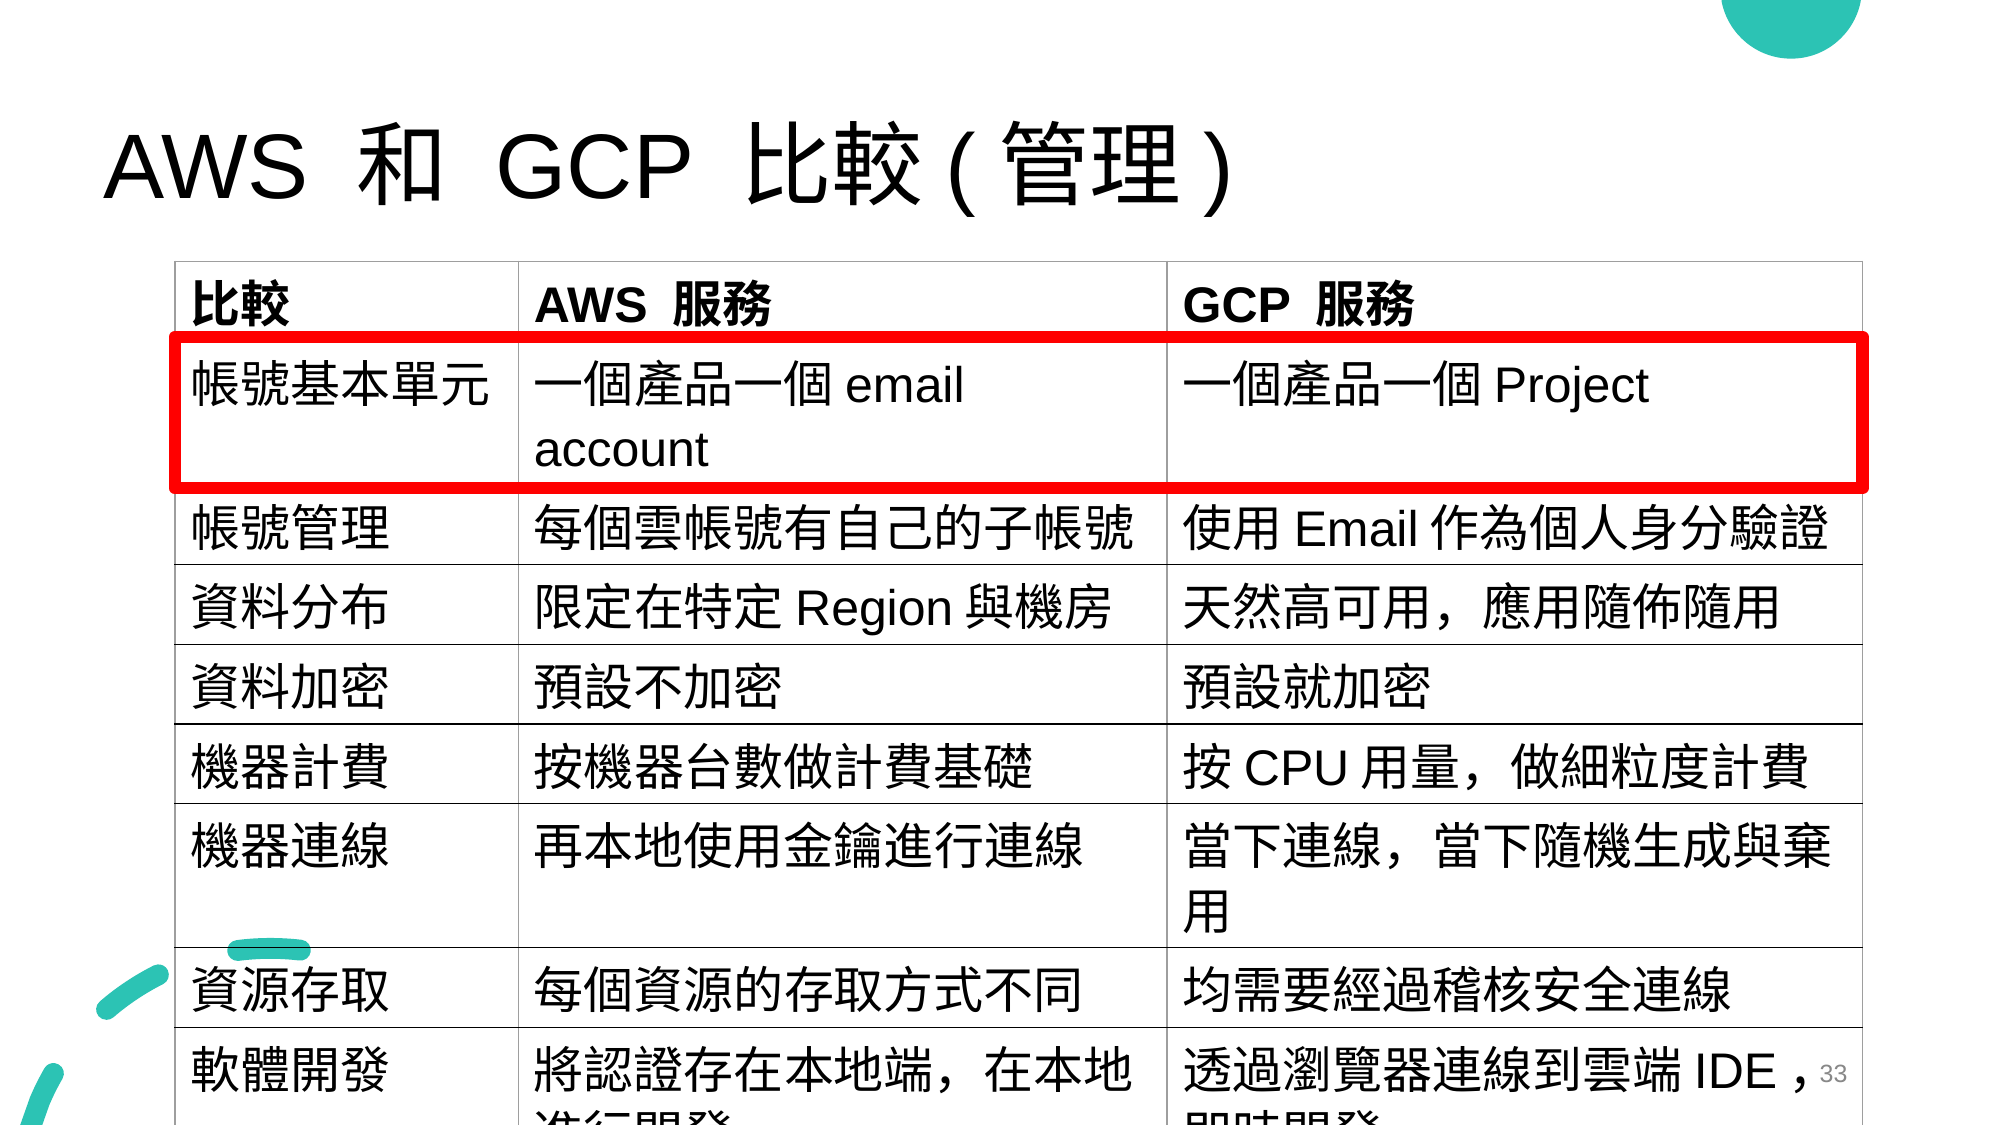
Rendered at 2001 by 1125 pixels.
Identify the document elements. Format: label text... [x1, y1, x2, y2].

table_cell 均需要經過稽核安全連線 [1168, 948, 1862, 1027]
table_cell 將認證存在本地端，在本地進行開發 [519, 1028, 1166, 1125]
table_cell 一個產品一個Project [1168, 343, 1856, 482]
table_cell 機器計費 [176, 725, 518, 803]
table_cell 機器連線 [176, 804, 518, 947]
table_cell 每個雲帳號有自己的子帳號 [519, 494, 1166, 564]
table_cell 天然高可用，應用隨佈隨用 [1168, 565, 1862, 644]
table_cell 預設就加密 [1168, 645, 1862, 723]
table_cell 資源存取 [176, 948, 518, 1027]
table_cell 帳號基本單元 [181, 343, 518, 482]
table_cell 當下連線，當下隨機生成與棄用 [1168, 804, 1862, 947]
table_cell 按CPU用量，做細粒度計費 [1168, 725, 1862, 803]
table_cell 使用Email作為個人身分驗證 [1168, 494, 1862, 564]
table_cell 按機器台數做計費基礎 [519, 725, 1166, 803]
table_cell 一個產品一個email account [519, 343, 1166, 482]
title AWS 和 GCP 比較(管理) [88, 59, 1814, 278]
table_cell 軟體開發 [176, 1028, 518, 1125]
table_cell 每個資源的存取方式不同 [519, 948, 1166, 1027]
table_cell 資料分布 [176, 565, 518, 644]
table_header GCP 服務 [1168, 262, 1862, 331]
table_cell 透過瀏覽器連線到雲端IDE，即時開發 [1168, 1028, 1862, 1125]
table_cell 再本地使用金鑰進行連線 [519, 804, 1166, 947]
table_cell 限定在特定Region與機房 [519, 565, 1166, 644]
table_header 比較 [176, 262, 518, 331]
table_cell 帳號管理 [176, 494, 518, 564]
table_header AWS 服務 [519, 262, 1166, 331]
table_cell 資料加密 [176, 645, 518, 723]
table_cell 預設不加密 [519, 645, 1166, 723]
